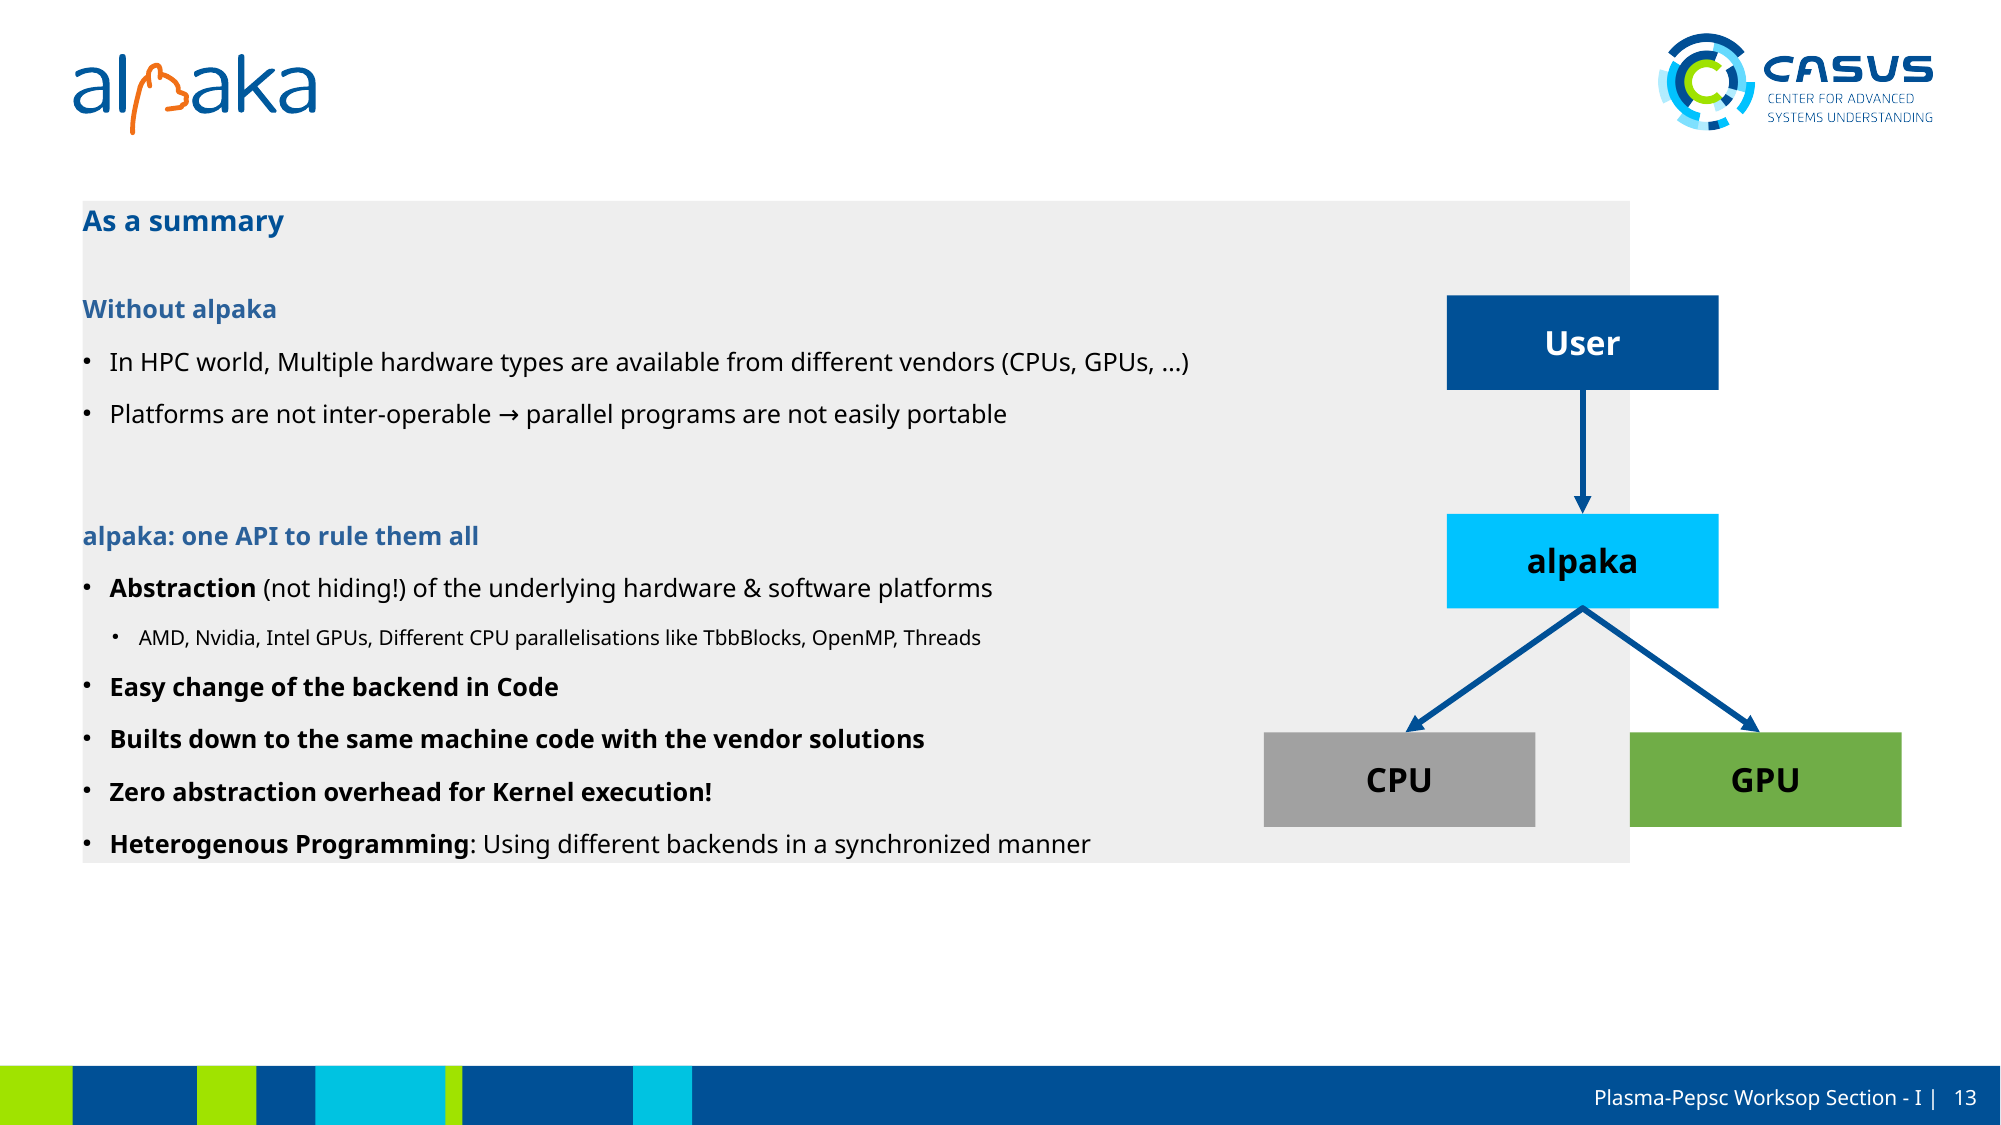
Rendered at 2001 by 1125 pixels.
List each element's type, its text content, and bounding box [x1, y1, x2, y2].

list As a summary Without alpaka In HPC world, Multiple hardware types are available from different vendors (CPUs, GPUs, …) Platforms are not inter-operable → parallel programs are not easily portable alpaka: one API to rule them all Abstraction (not hiding!) of the underlying hardware & software platforms AMD, Nvidia, Intel GPUs, Different CPU parallelisations like TbbBlocks, OpenMP, Threads Easy change of the backend in Code Builts down to the same machine code with the vendor solutions Zero abstraction overhead for Kernel execution! Heterogenous Programming: Using different backends in a synchronized manner [82, 200, 1630, 863]
text_box User [1446, 295, 1719, 390]
picture [1658, 33, 1933, 131]
text_box alpaka [1446, 513, 1719, 609]
text_box CPU [1263, 732, 1536, 827]
picture [72, 53, 317, 136]
text_box GPU [1629, 732, 1902, 827]
